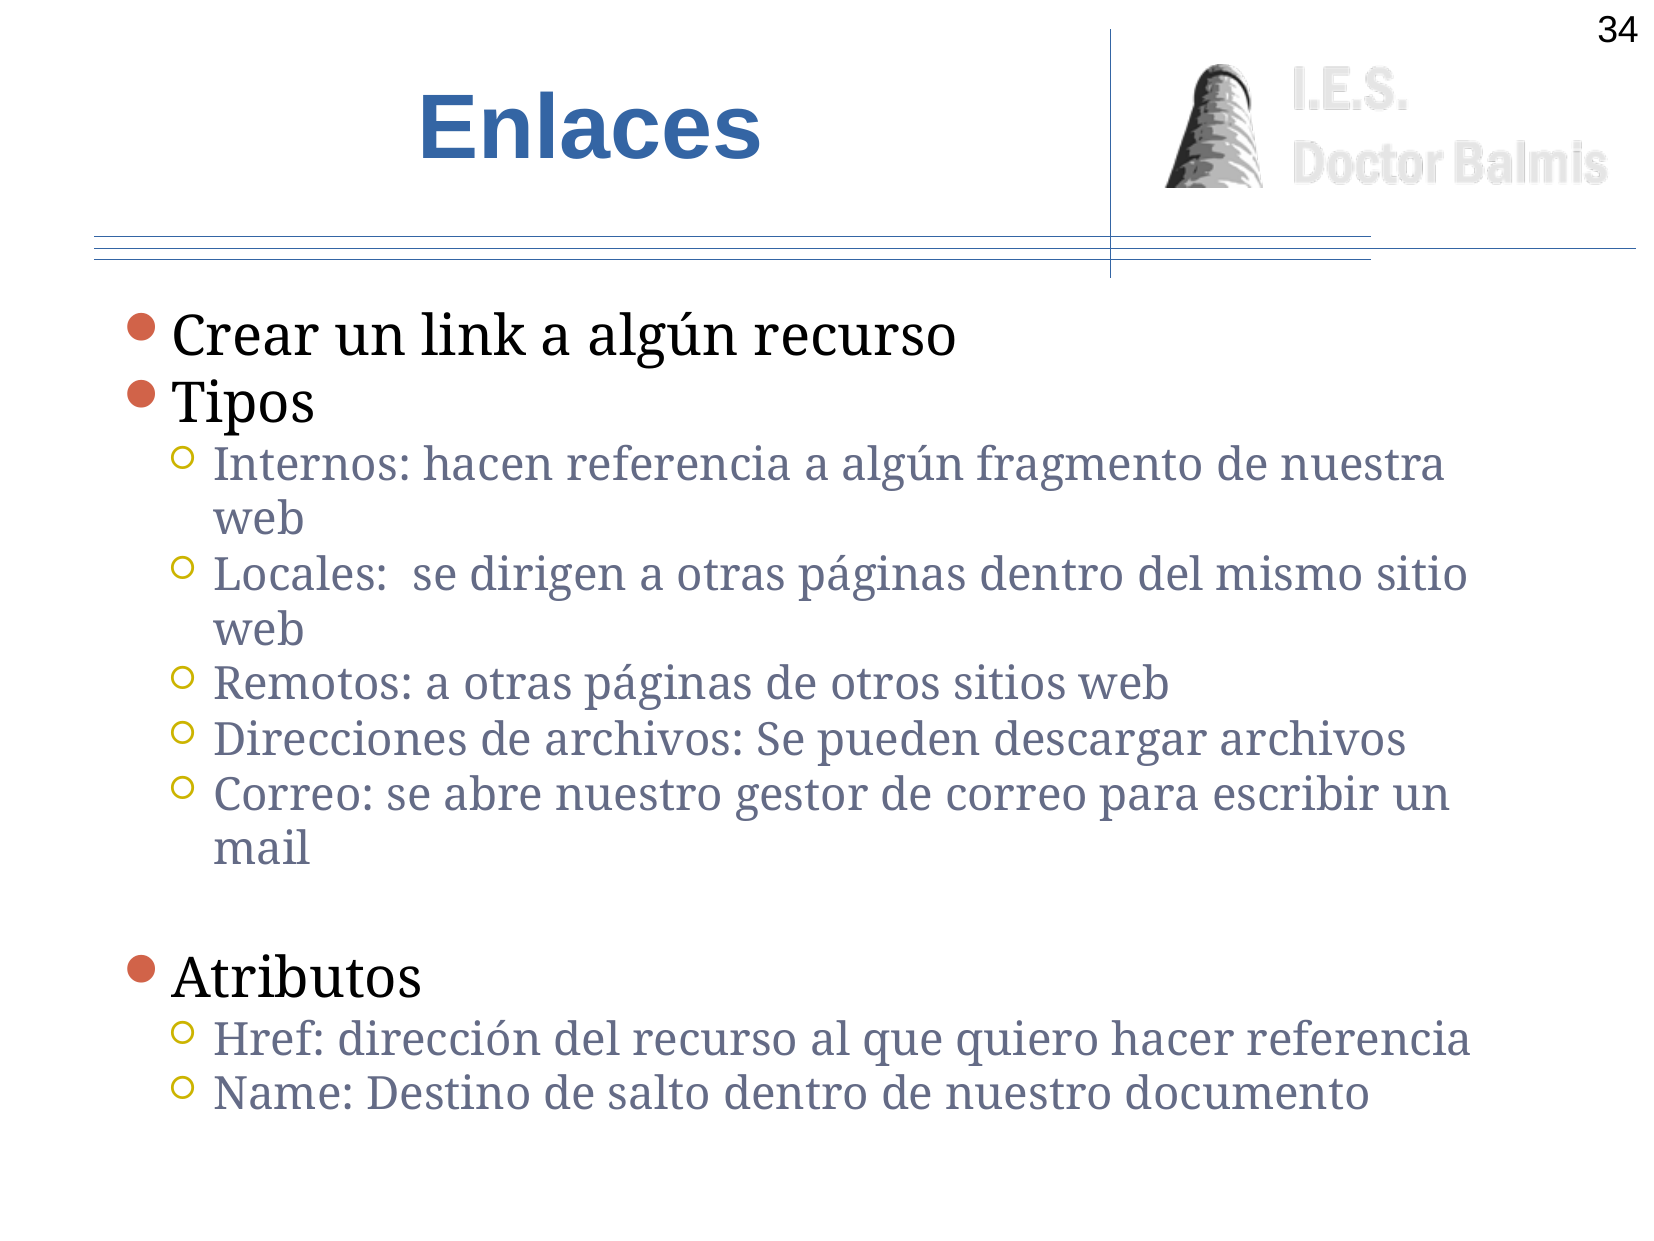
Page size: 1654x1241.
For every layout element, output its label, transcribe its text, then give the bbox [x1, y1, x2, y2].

title Enlaces [118, 23, 1063, 231]
text_box Crear un link a algún recurso Tipos Internos: hacen referencia a algún fragmento de nuestra web Locales: se dirigen a otras páginas dentro del mismo sitio web Remotos: a otras páginas de otros sitios web Direcciones de archivos: Se pueden descargar archivos Correo: se abre nuestro gestor de correo para escribir un mail Atributos Href: dirección del recurso al que quiero hacer referencia Name: Destino de salto dentro de nuestro documento [108, 291, 1504, 1042]
picture [1133, 64, 1619, 188]
